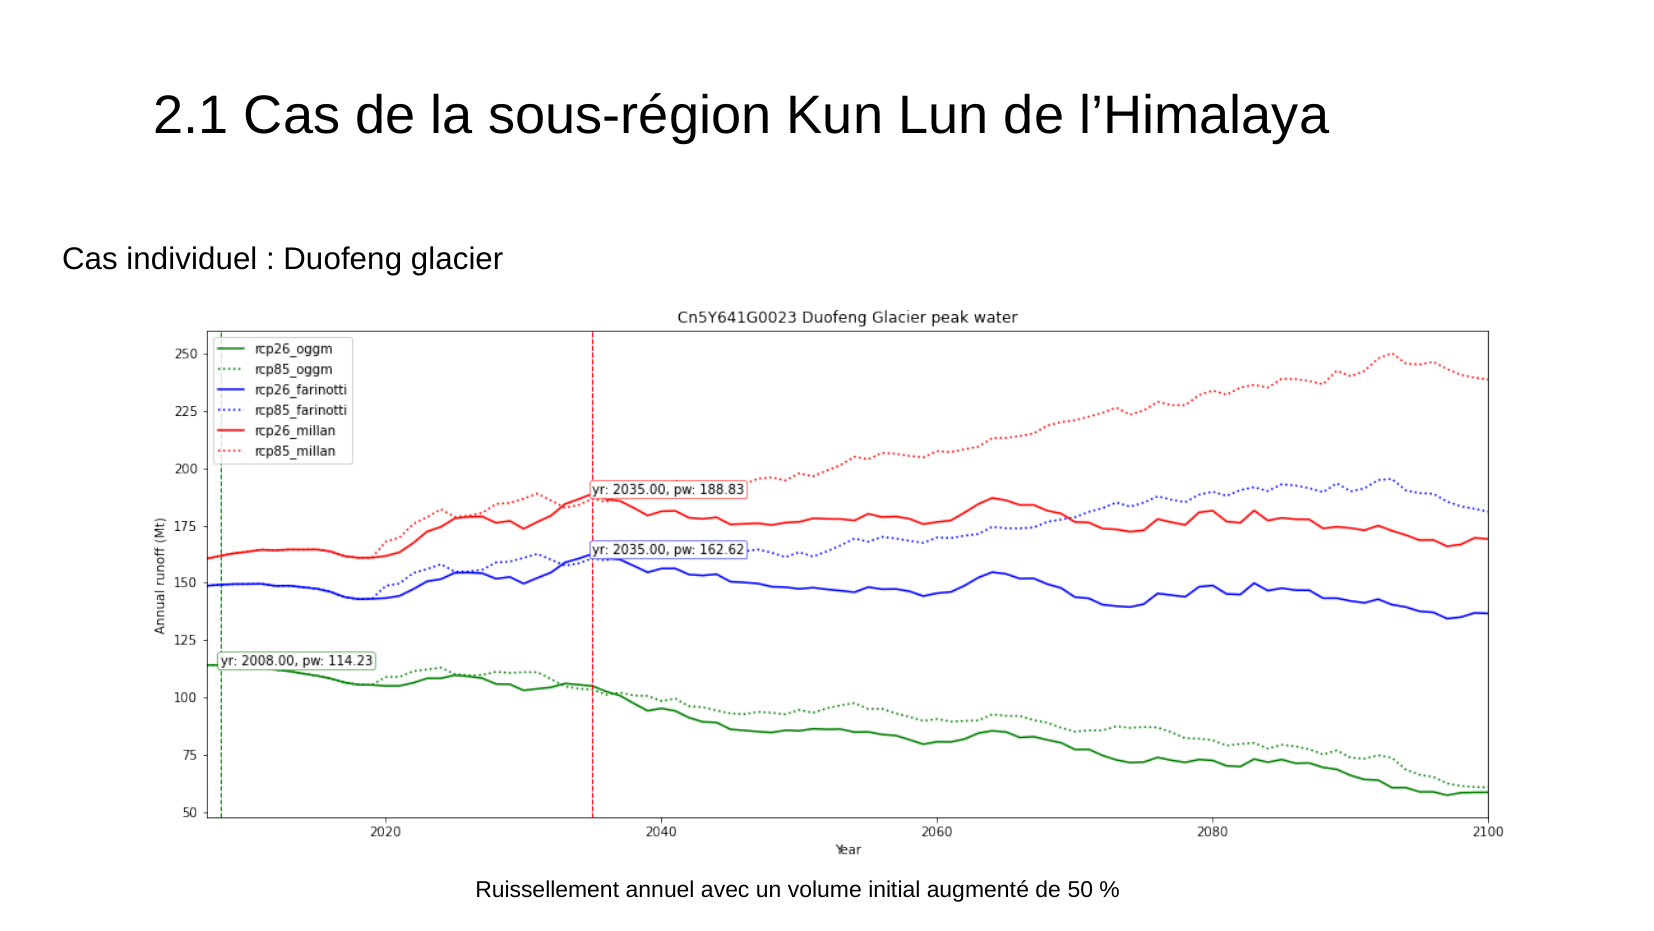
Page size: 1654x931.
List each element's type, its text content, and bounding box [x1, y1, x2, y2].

text_box Cas individuel : Duofeng glacier [47, 233, 1087, 254]
text_box Ruissellement annuel avec un volume initial augmenté de 50 % [460, 869, 1630, 910]
title 2.1 Cas de la sous-région Kun Lun de l’Himalaya [82, 37, 1571, 193]
picture [0, 254, 1654, 898]
